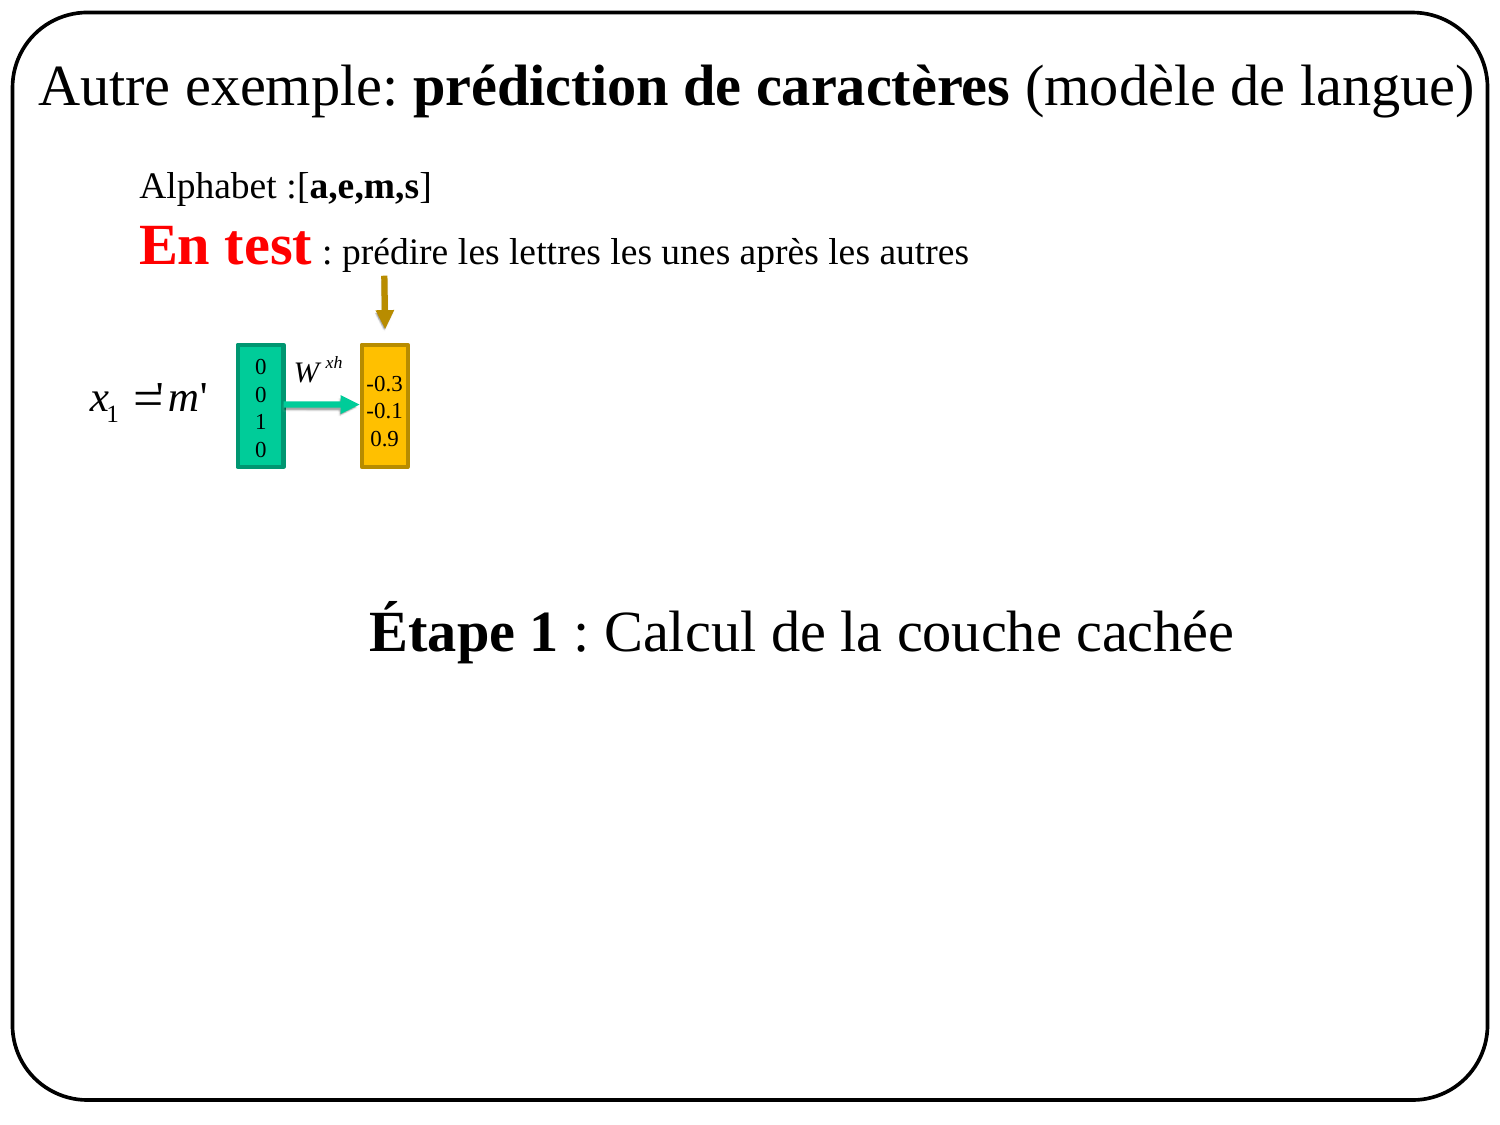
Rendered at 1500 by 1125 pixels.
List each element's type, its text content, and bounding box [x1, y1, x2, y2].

text_box Alphabet :[a,e,m,s] En test : prédire les lettres les unes après les autres [124, 154, 986, 284]
chart [293, 350, 351, 392]
picture [291, 350, 348, 390]
text_box [361, 344, 408, 361]
text_box Étape 1 : Calcul de la couche cachée [354, 586, 1250, 672]
picture [81, 368, 215, 430]
text_box [361, 459, 408, 468]
chart [82, 369, 218, 431]
text_box Autre exemple: prédiction de caractères (modèle de langue) [23, 40, 1491, 125]
text_box 0 0 1 0 [240, 344, 282, 470]
text_box -0.3 -0.1 0.9 [351, 361, 418, 459]
